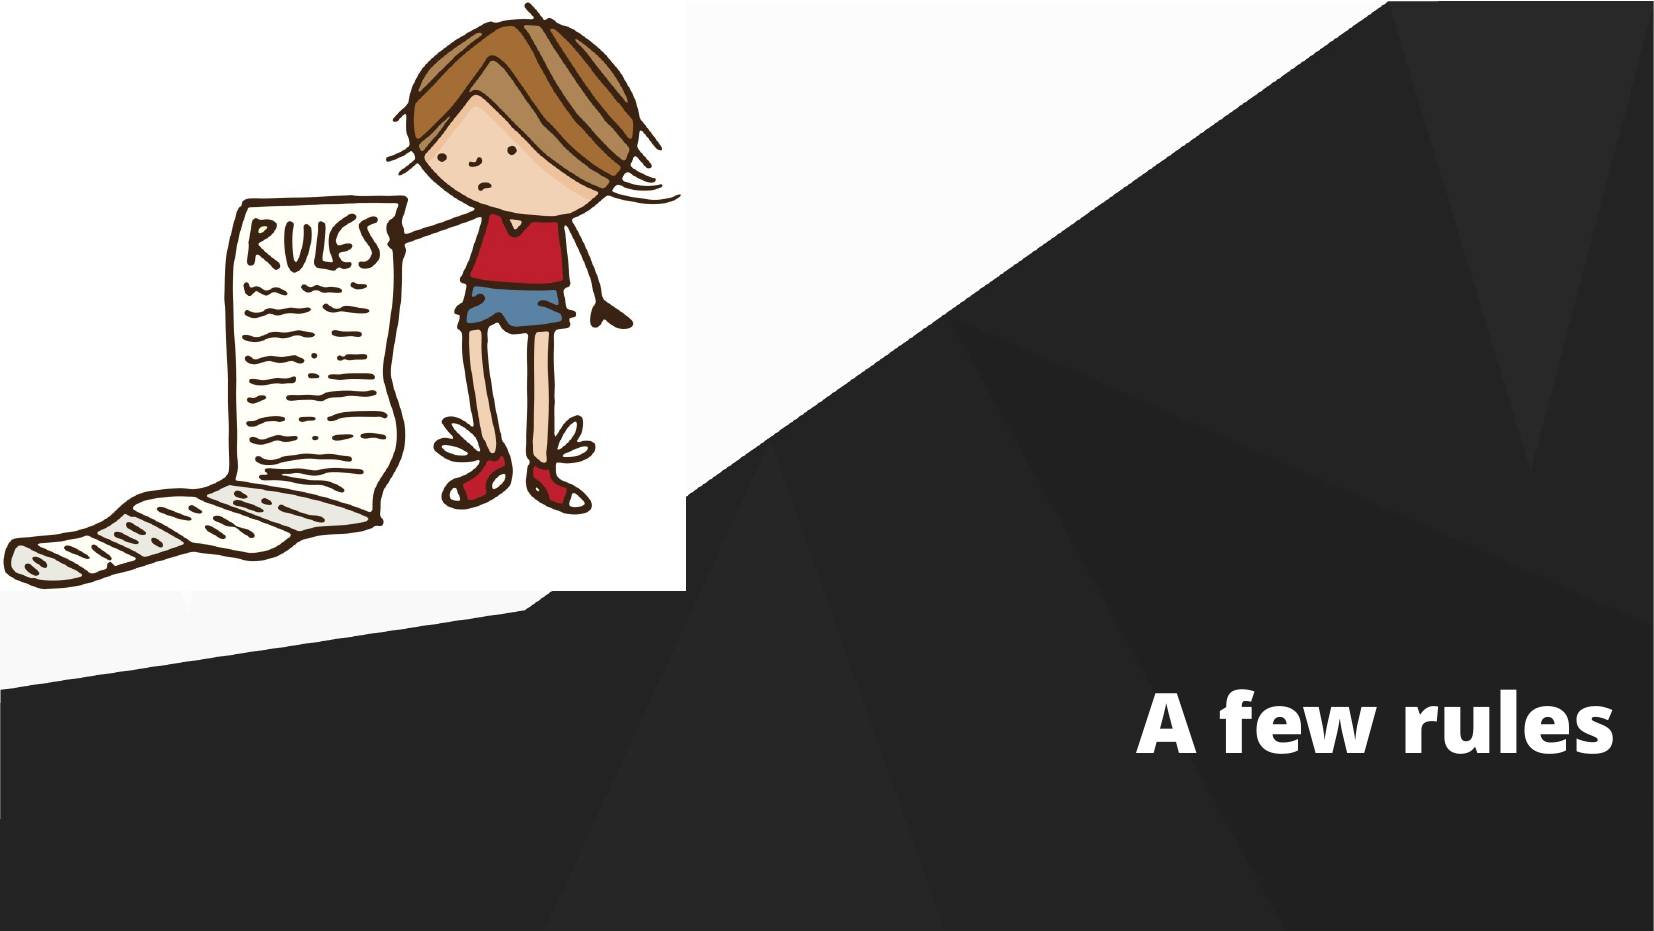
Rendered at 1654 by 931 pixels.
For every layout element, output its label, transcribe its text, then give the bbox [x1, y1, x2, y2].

title A few rules [649, 650, 1617, 792]
picture [0, 0, 1654, 931]
